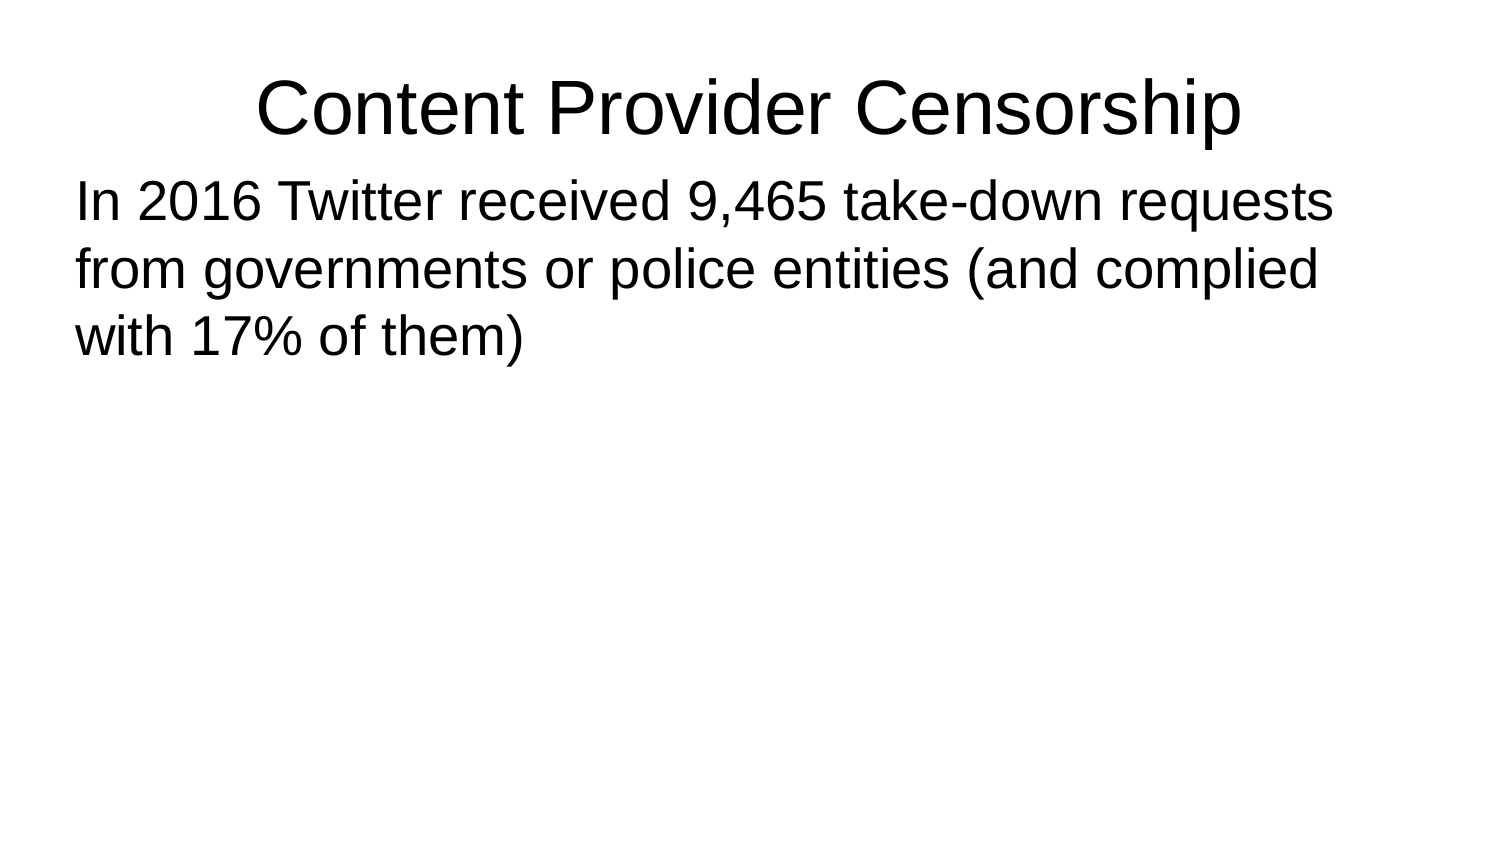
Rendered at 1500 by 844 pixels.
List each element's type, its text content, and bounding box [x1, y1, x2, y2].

text_box In 2016 Twitter received 9,465 take-down requests from governments or police entities (and complied with 17% of them) [74, 164, 1425, 654]
text_box Content Provider Censorship [74, 33, 1425, 164]
